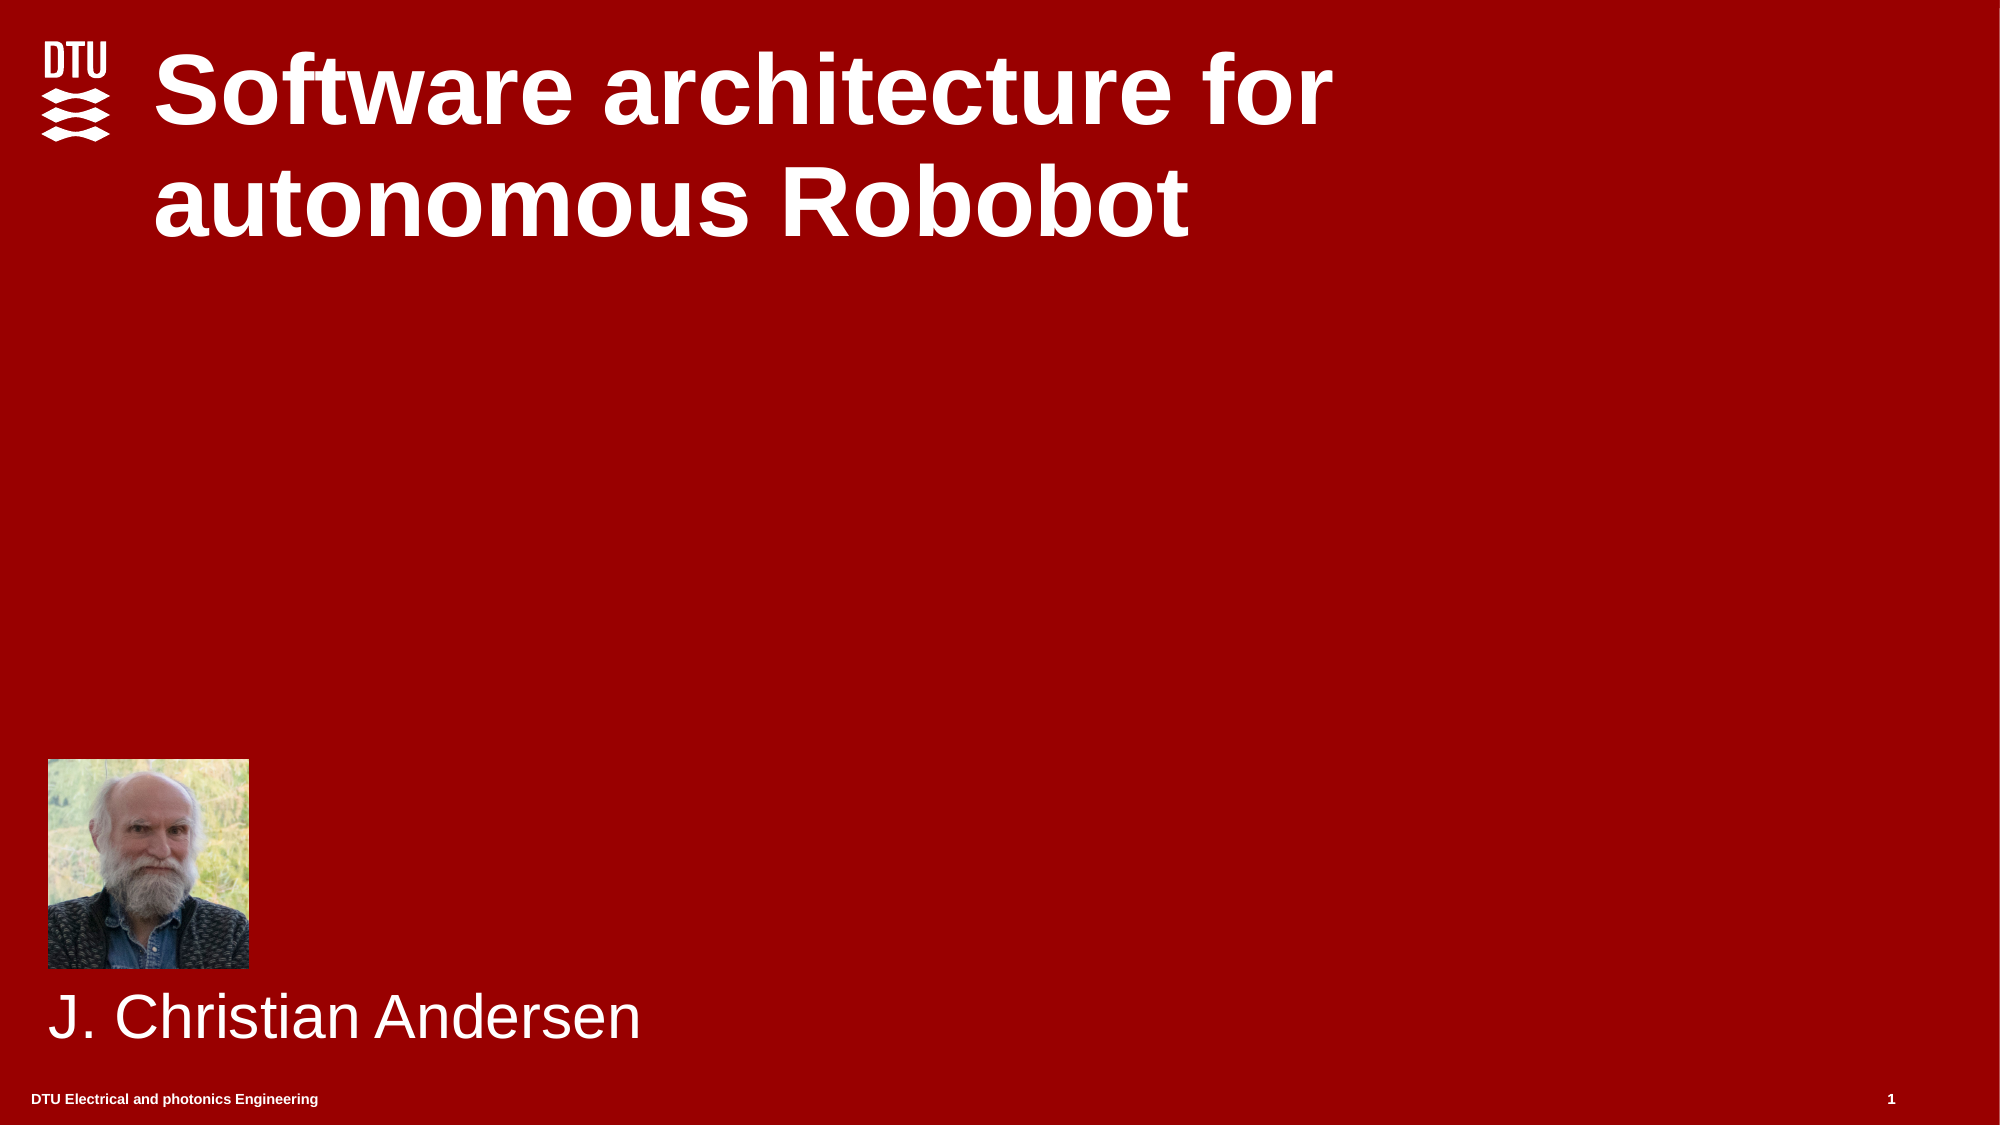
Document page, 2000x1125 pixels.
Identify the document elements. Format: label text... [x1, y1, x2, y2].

title Software architecture for autonomous Robobot [153, 35, 1932, 480]
slide_number 26 [1887, 1073, 1959, 1125]
picture [48, 759, 249, 969]
subtitle J. Christian Andersen [48, 956, 734, 1052]
